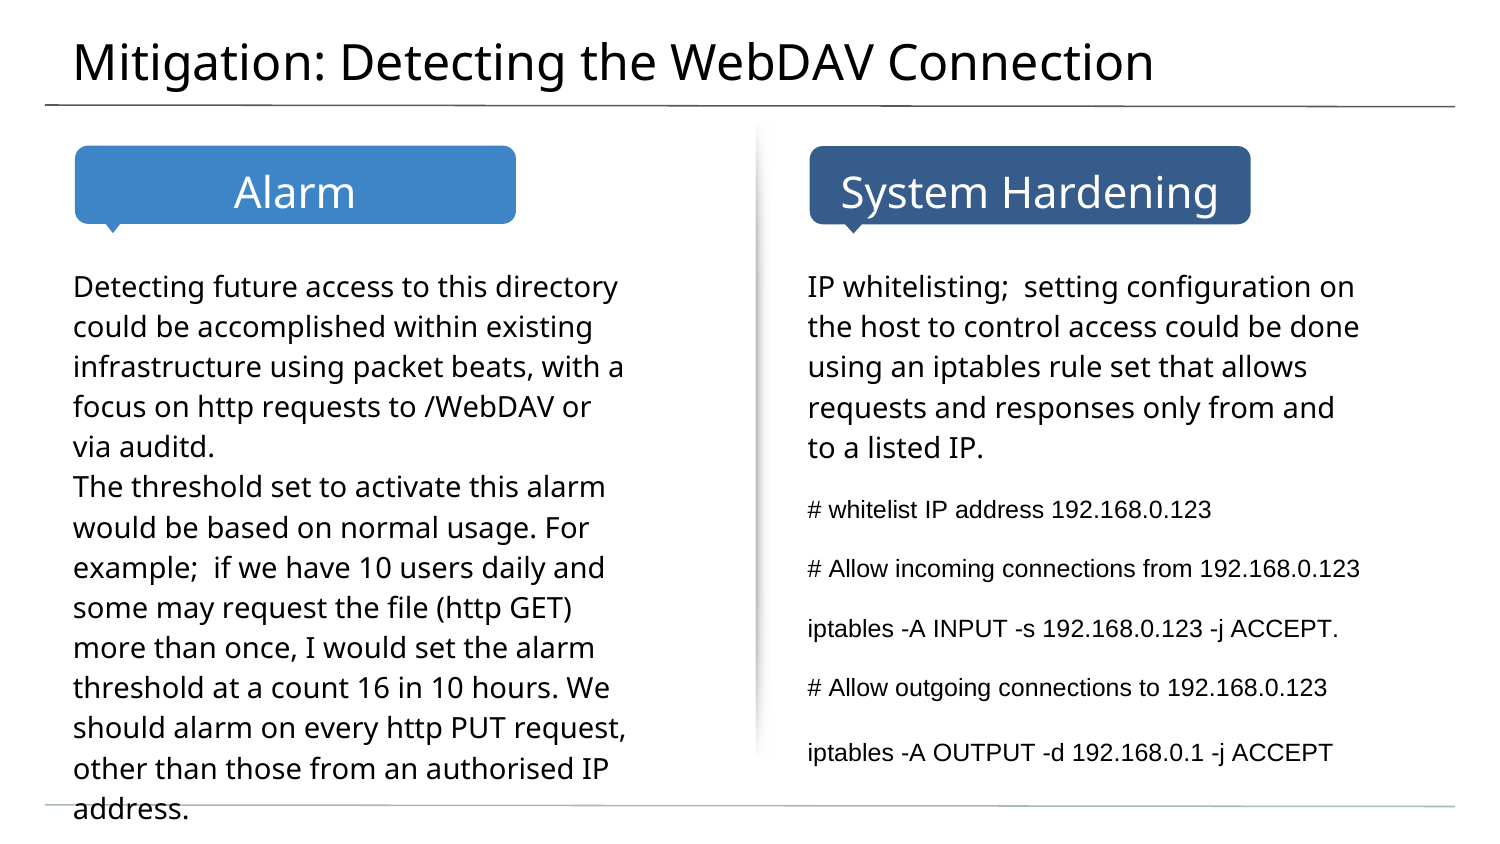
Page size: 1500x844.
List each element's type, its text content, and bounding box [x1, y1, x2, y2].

title Mitigation: Detecting the WebDAV Connection [0, 0, 1500, 88]
subtitle Detecting future access to this directory could be accomplished within existing infrastructure using packet beats, with a focus on http requests to /WebDAV or via auditd. The threshold set to activate this alarm would be based on normal usage. For example; if we have 10 users daily and some may request the file (http GET) more than once, I would set the alarm threshold at a count 16 in 10 hours. We should alarm on every http PUT request, other than those from an authorised IP address. [0, 262, 704, 805]
subtitle IP whitelisting; setting configuration on the host to control access could be done using an iptables rule set that allows requests and responses only from and to a listed IP. # whitelist IP address 192.168.0.123 # Allow incoming connections from 192.168.0.123 iptables -A INPUT -s 192.168.0.123 -j ACCEPT. # Allow outgoing connections to 192.168.0.123 iptables -A OUTPUT -d 192.168.0.1 -j ACCEPT [732, 263, 1438, 805]
